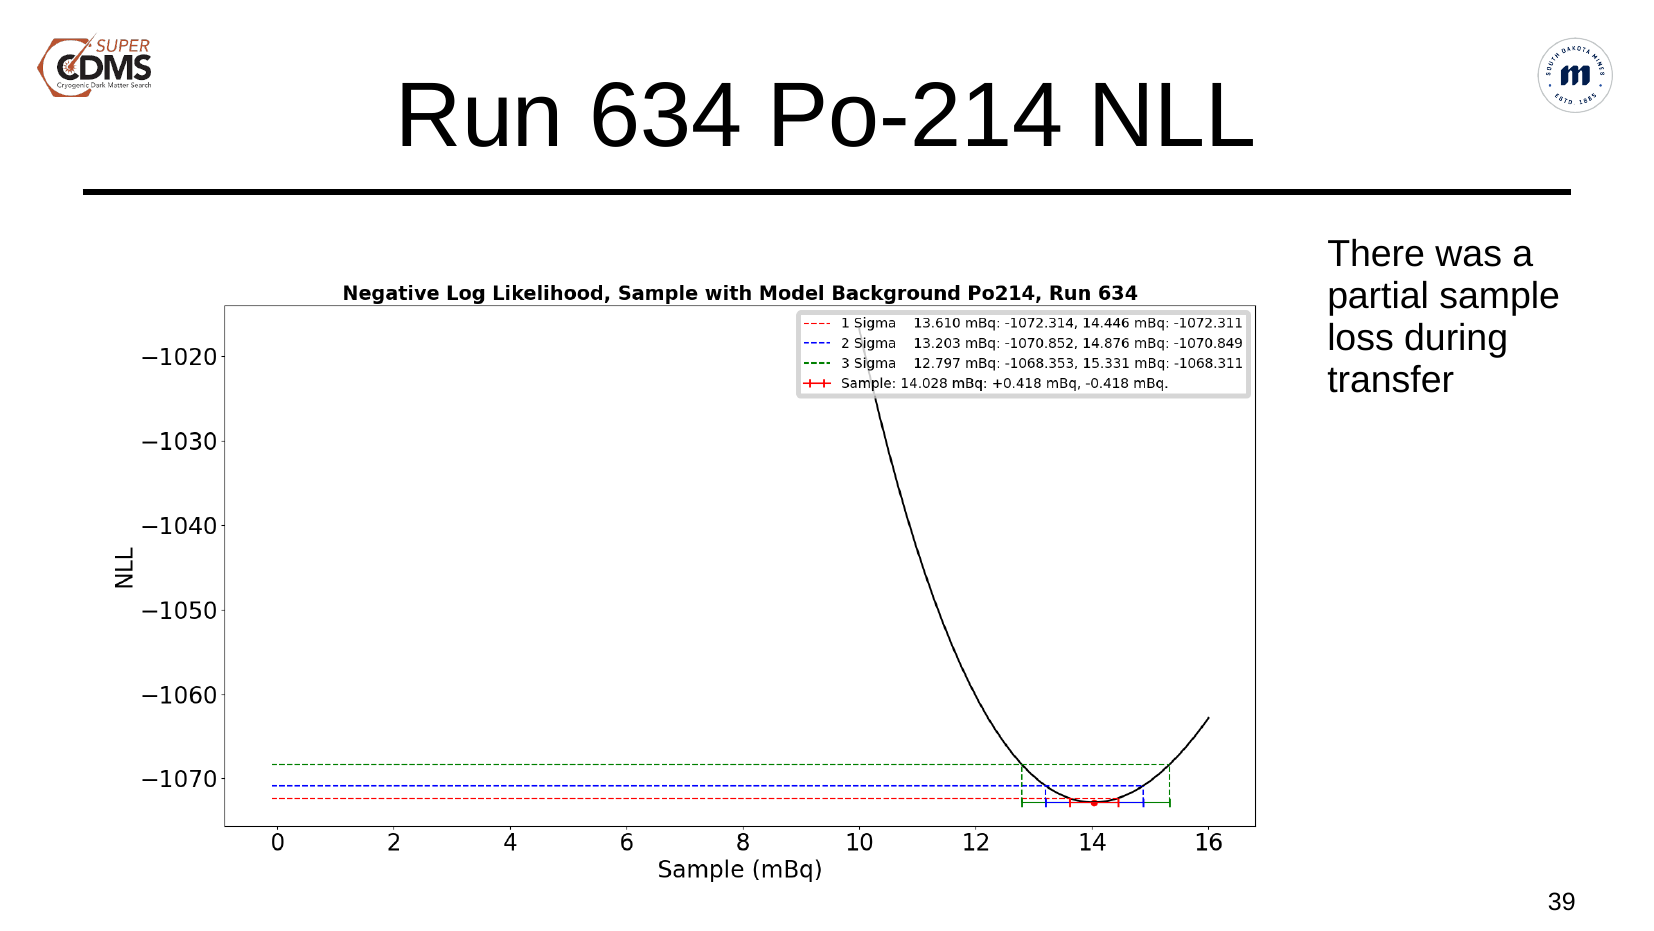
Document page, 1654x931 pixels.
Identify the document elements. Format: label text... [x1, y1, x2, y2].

title Run 634 Po-214 NLL [82, 37, 1571, 193]
text_box There was a partial sample loss during transfer [1312, 225, 1613, 901]
picture [1571, 37, 1613, 113]
picture [58, 224, 1388, 901]
picture [37, 32, 151, 97]
